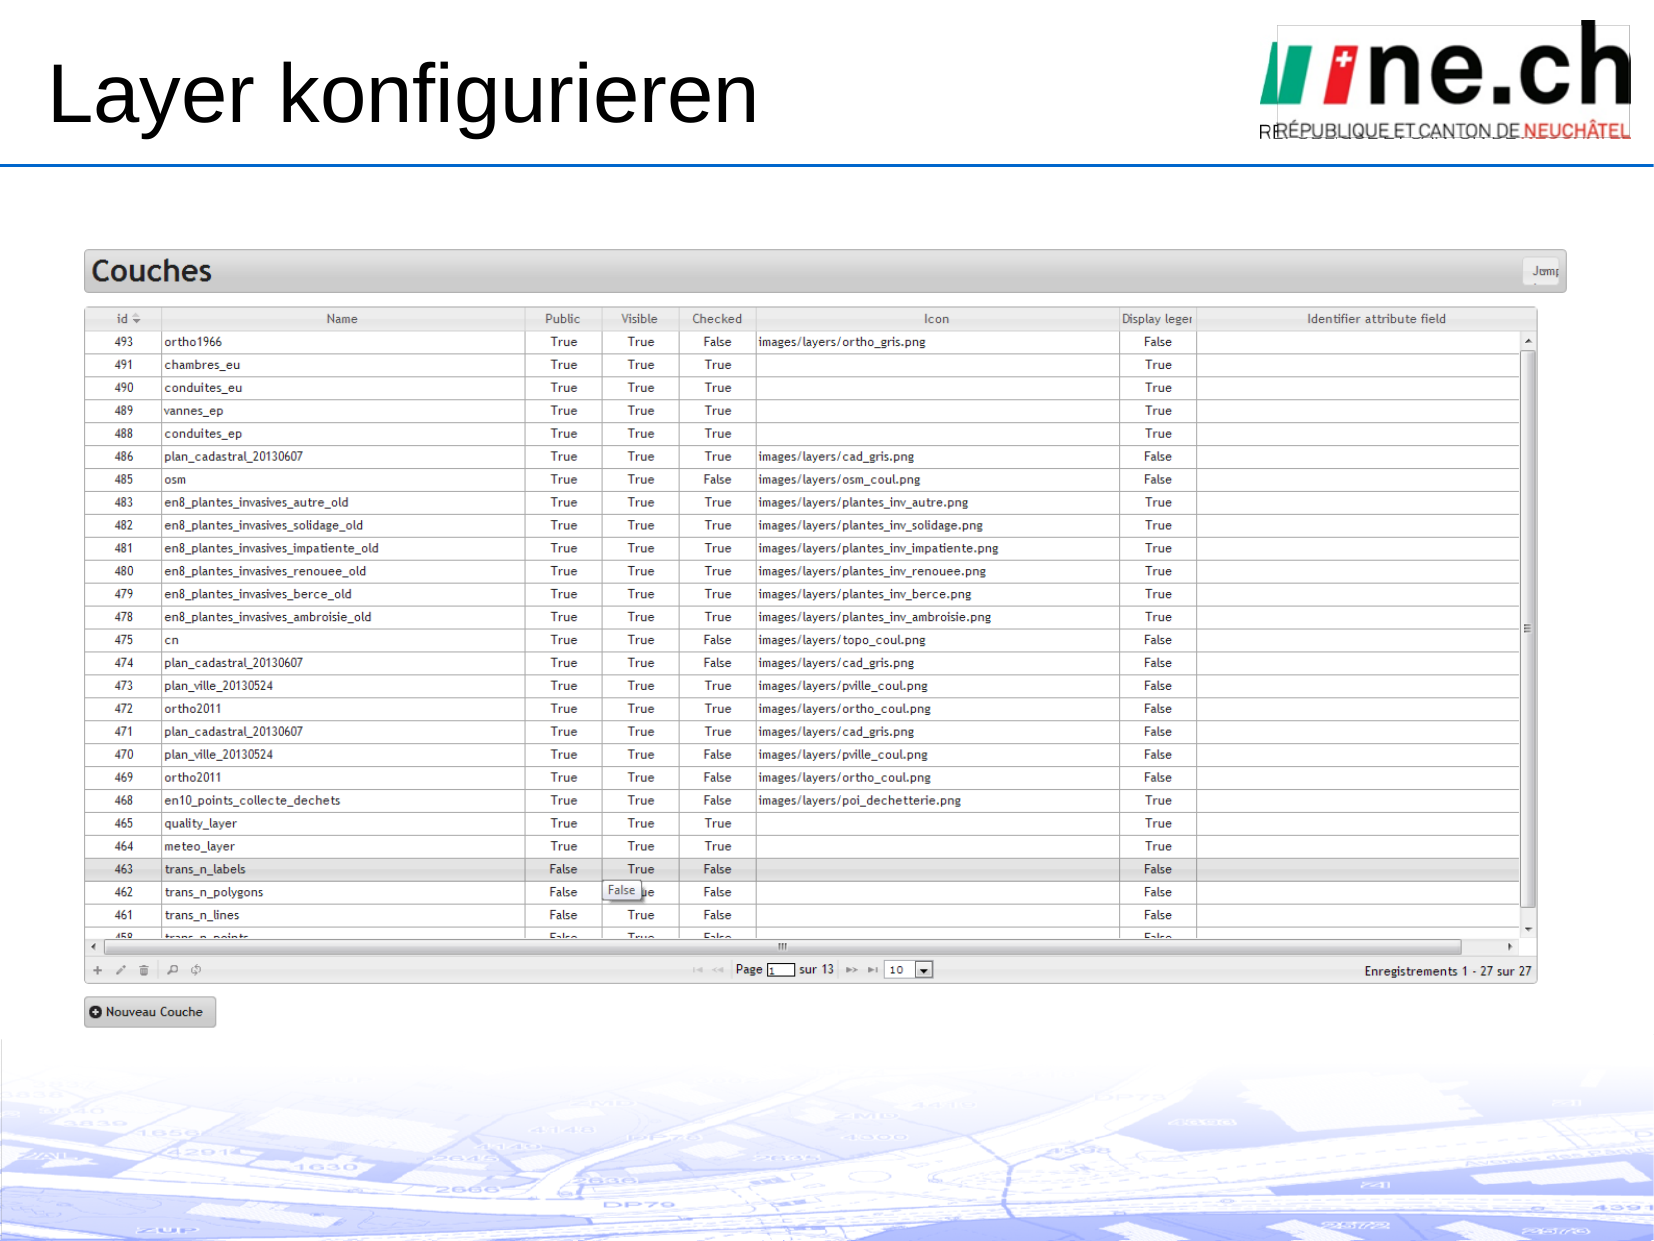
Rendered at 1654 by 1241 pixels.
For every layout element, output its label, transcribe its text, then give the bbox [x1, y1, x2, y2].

title Layer konfigurieren [47, 0, 1536, 198]
picture [1536, 24, 1631, 139]
picture [0, 1040, 1654, 1241]
picture [82, 245, 1571, 1036]
